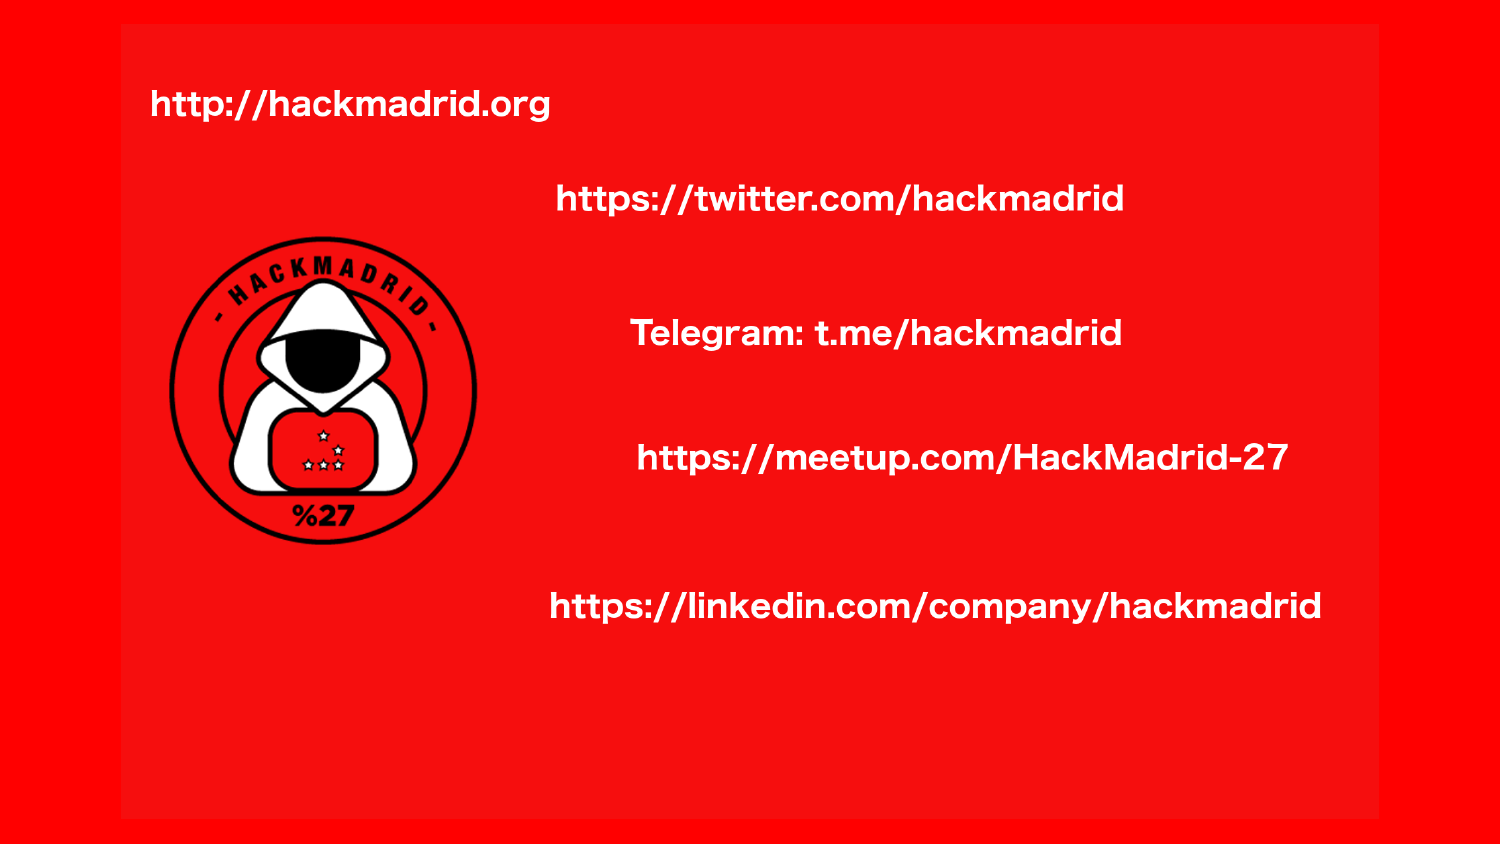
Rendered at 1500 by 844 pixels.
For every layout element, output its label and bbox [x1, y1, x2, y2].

picture [121, 24, 1379, 819]
